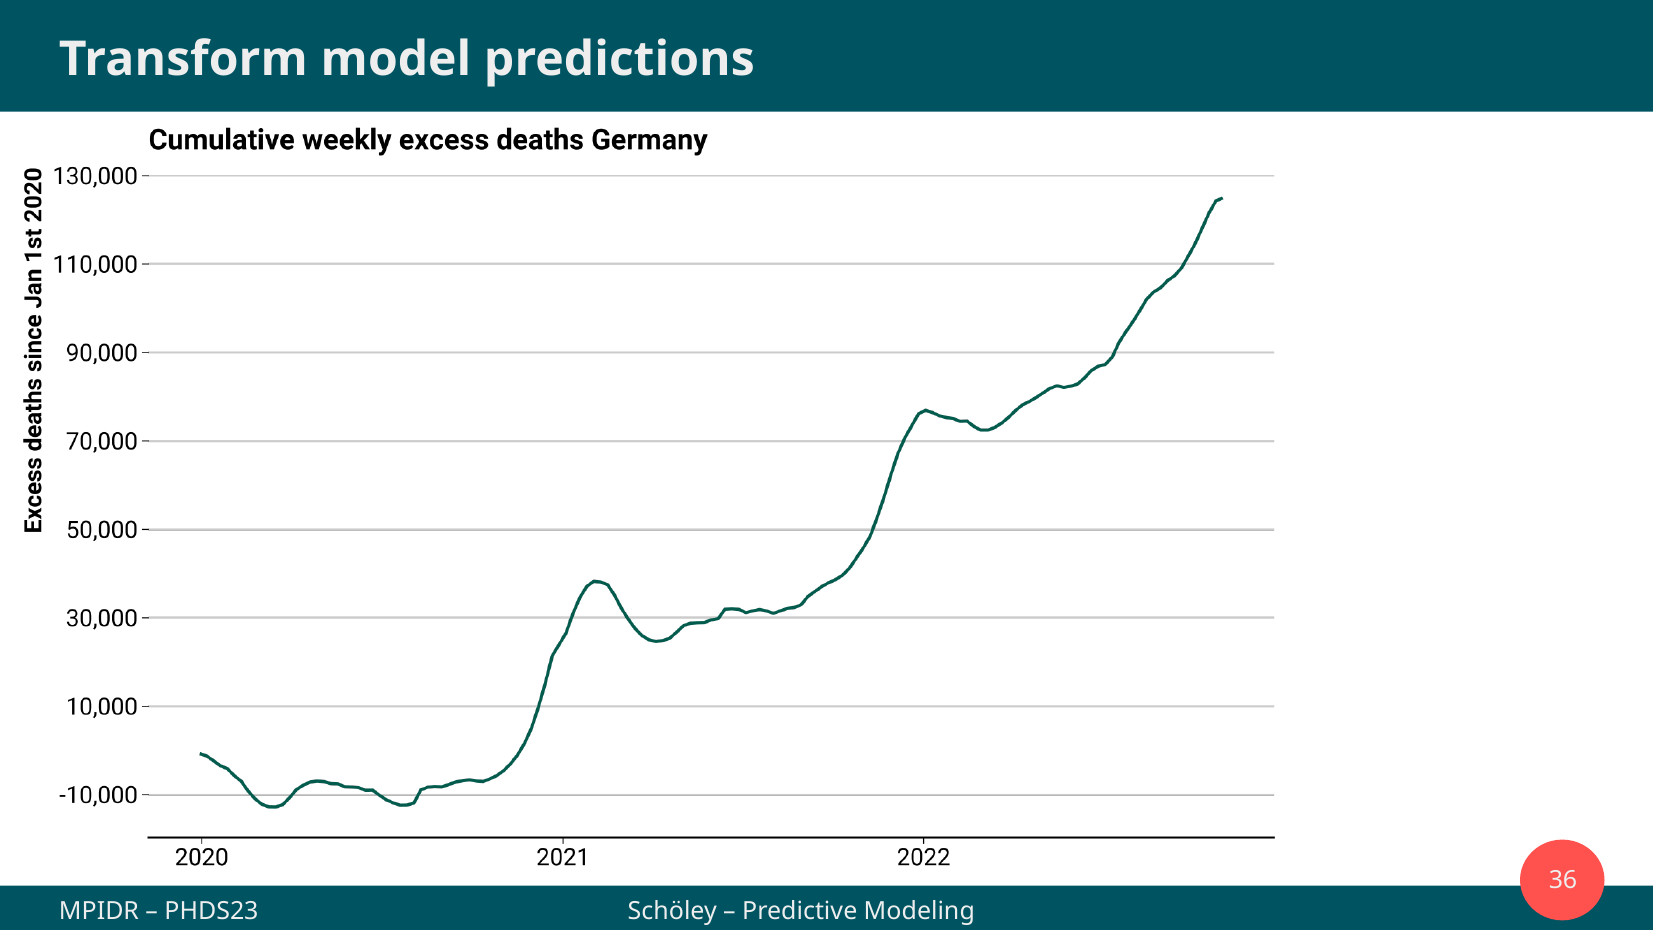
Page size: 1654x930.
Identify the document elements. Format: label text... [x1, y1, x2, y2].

picture [12, 117, 1285, 882]
title Transform model predictions [58, 0, 1594, 117]
